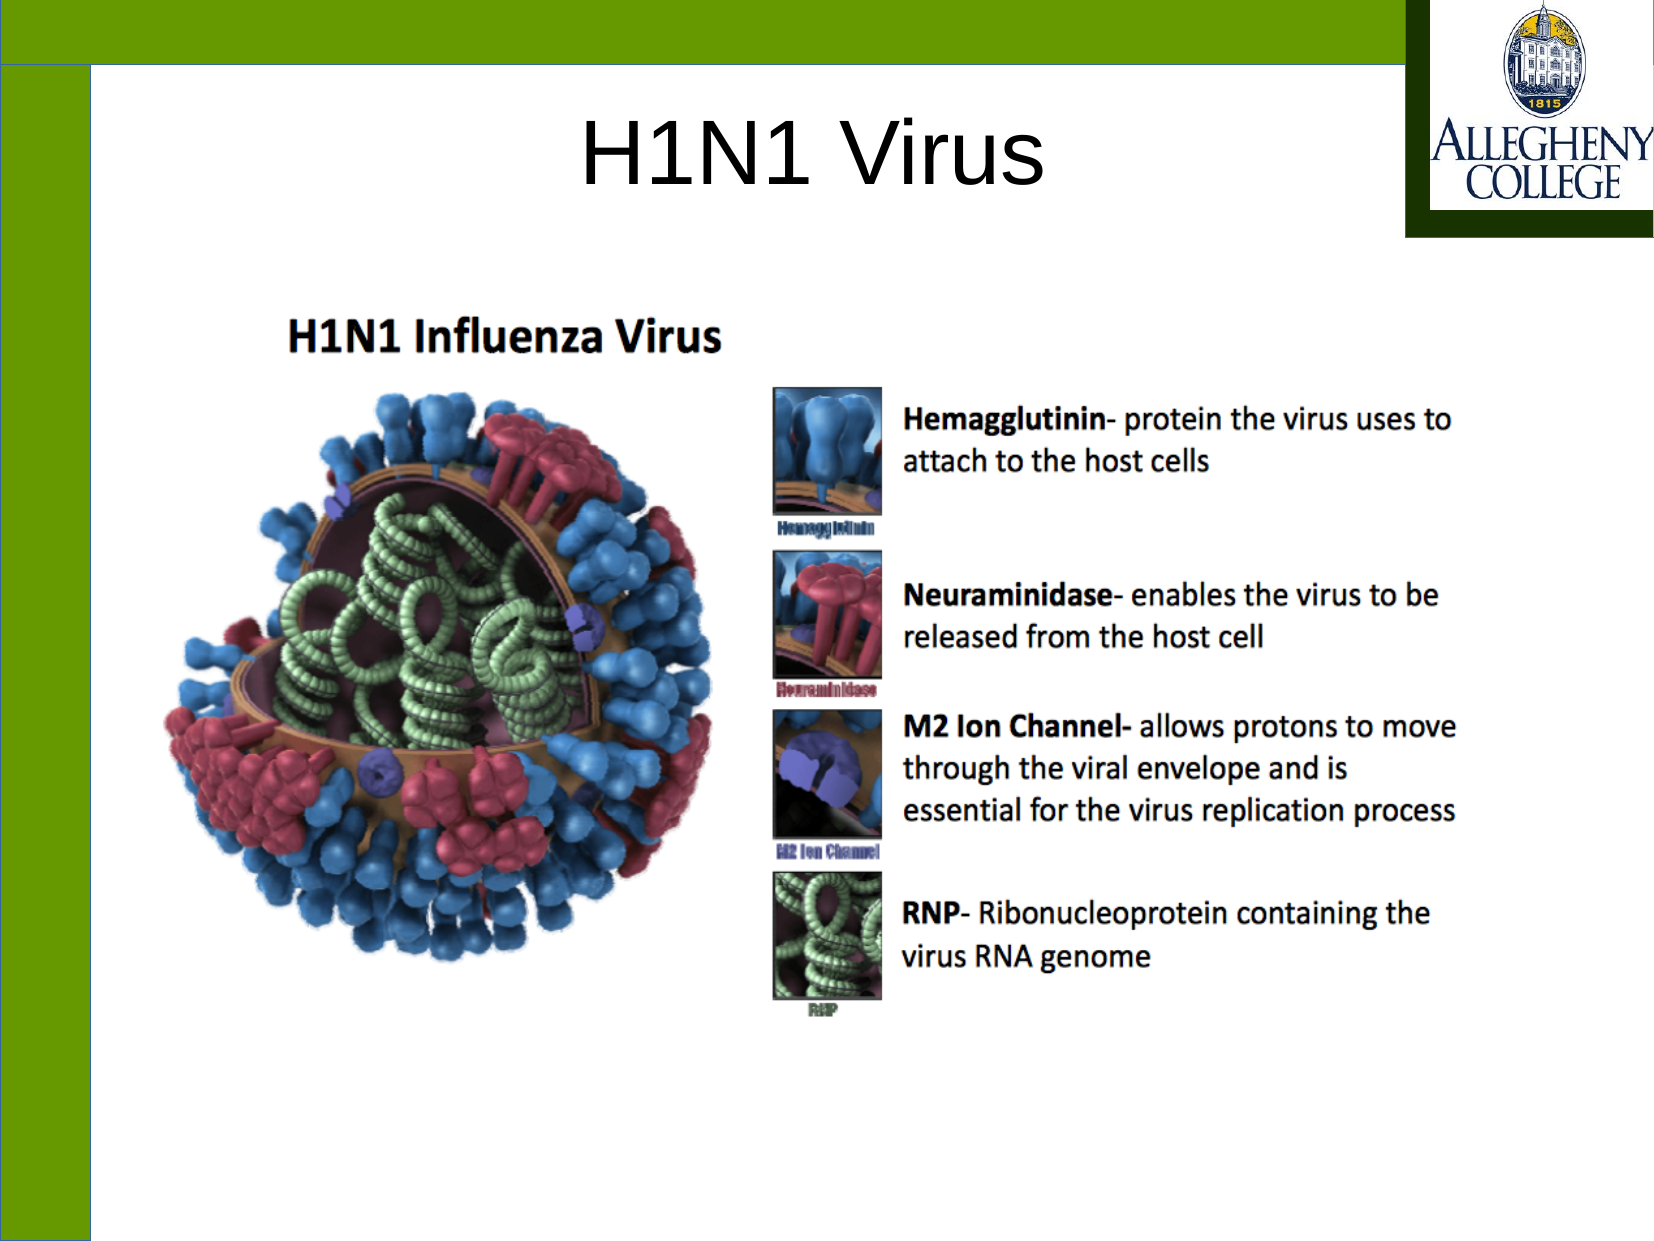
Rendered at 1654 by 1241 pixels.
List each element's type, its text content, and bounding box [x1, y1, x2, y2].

picture [128, 238, 1609, 1111]
text_box [0, 0, 1654, 1241]
title H1N1 Virus [112, 65, 1515, 257]
picture [1430, 0, 1654, 210]
